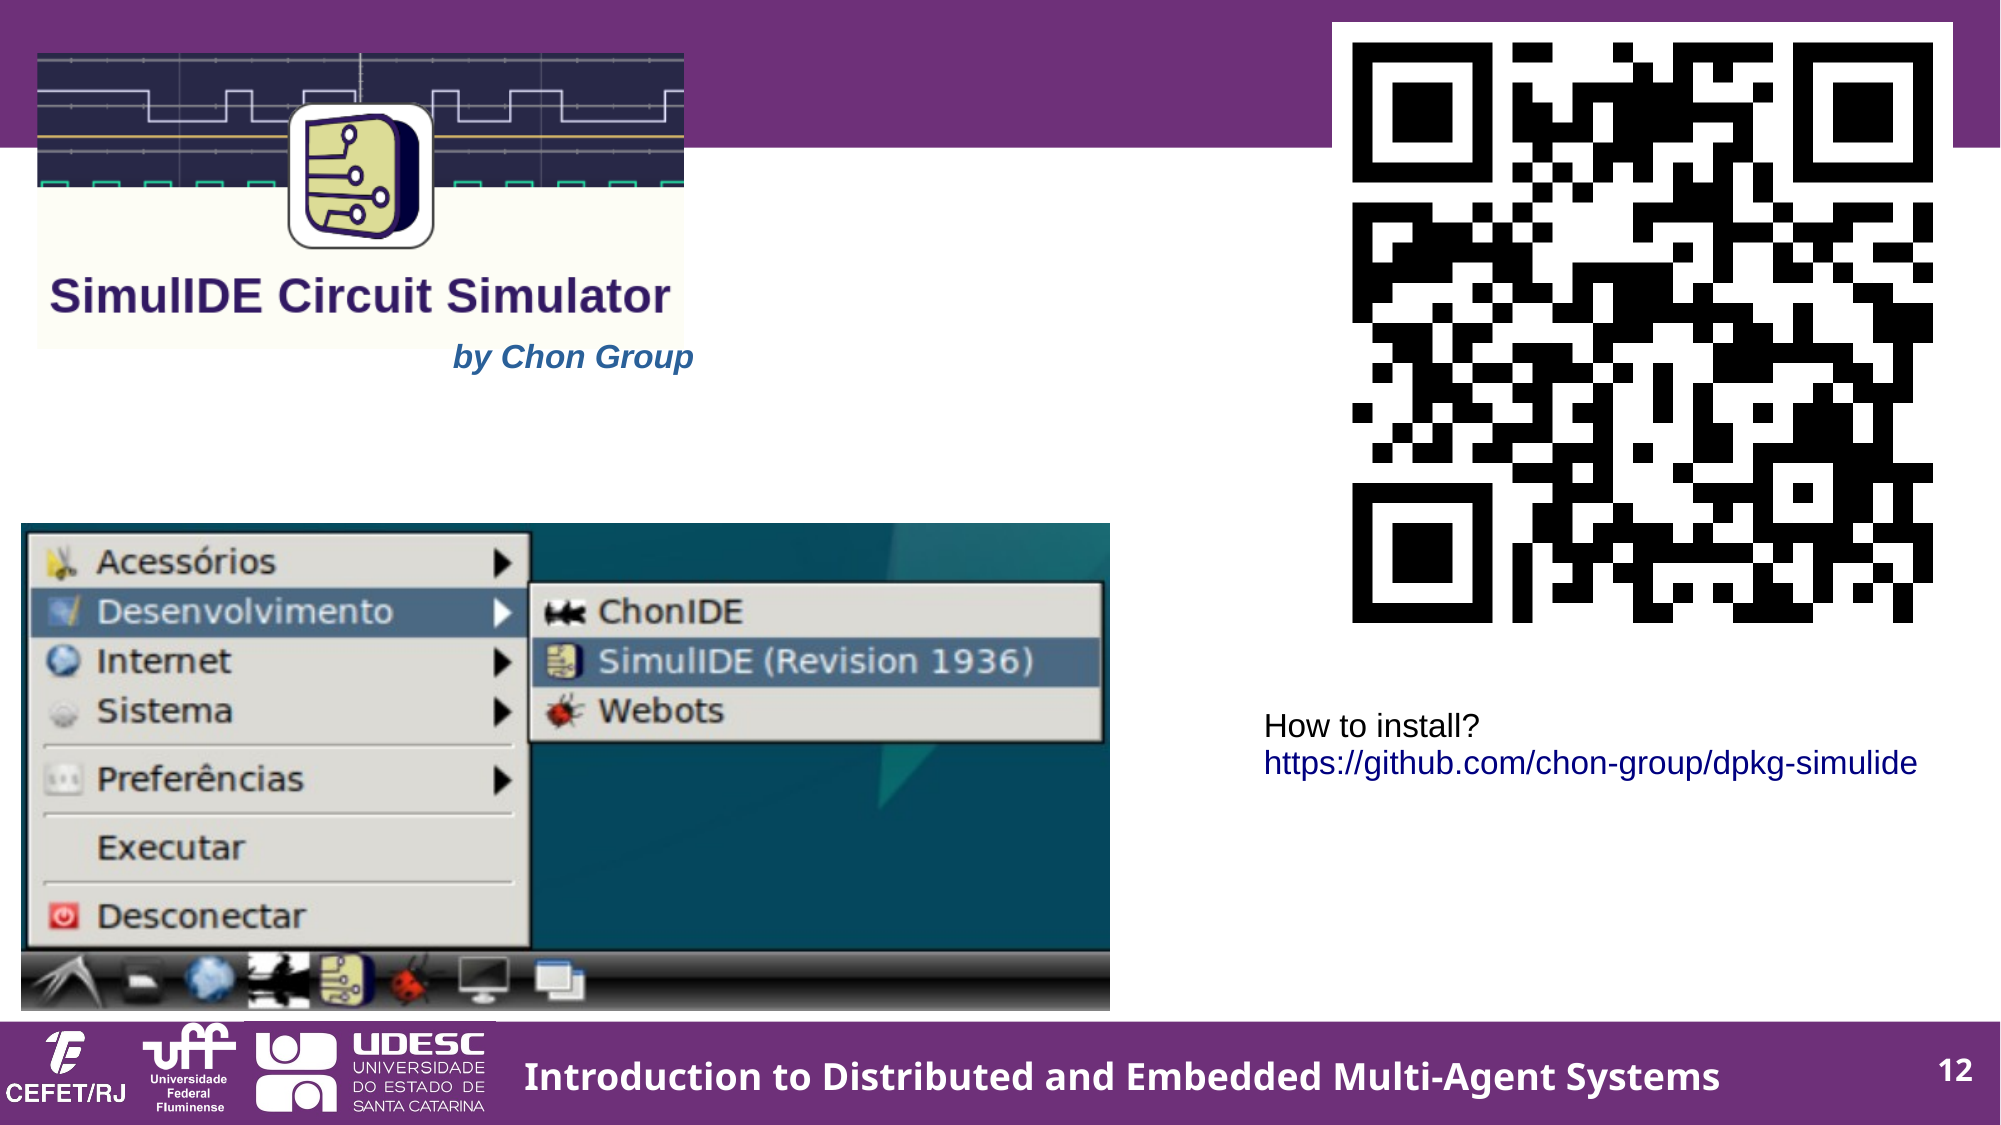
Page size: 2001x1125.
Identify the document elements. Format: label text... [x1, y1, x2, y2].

picture [244, 1021, 496, 1123]
picture [528, 523, 534, 530]
text_box How to install? https://github.com/chon-group/dpkg-simulide [1248, 699, 1958, 789]
picture [6, 523, 1110, 1125]
picture [1332, 22, 1953, 644]
text_box by Chon Group [438, 331, 748, 422]
picture [37, 53, 684, 349]
picture [141, 1021, 237, 1117]
